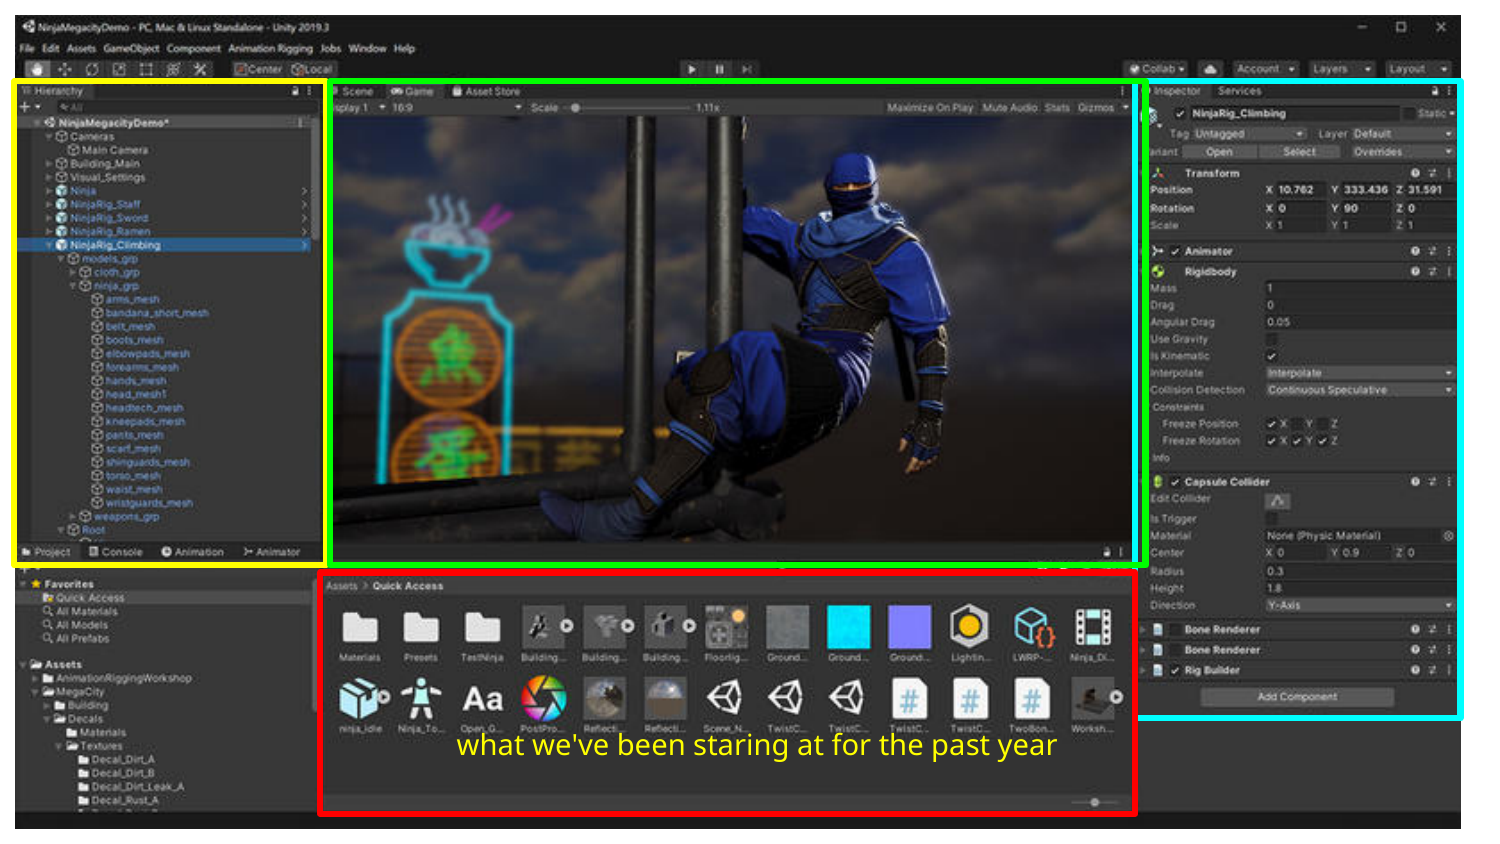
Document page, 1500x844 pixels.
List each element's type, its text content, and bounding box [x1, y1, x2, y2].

picture [1138, 84, 1457, 715]
picture [323, 787, 1132, 811]
picture [15, 15, 1461, 78]
picture [17, 84, 323, 562]
picture [15, 568, 1461, 829]
picture [1138, 84, 1142, 562]
text_box what we've been staring at for the past year [105, 718, 1410, 787]
picture [323, 576, 1132, 718]
picture [333, 84, 1132, 562]
